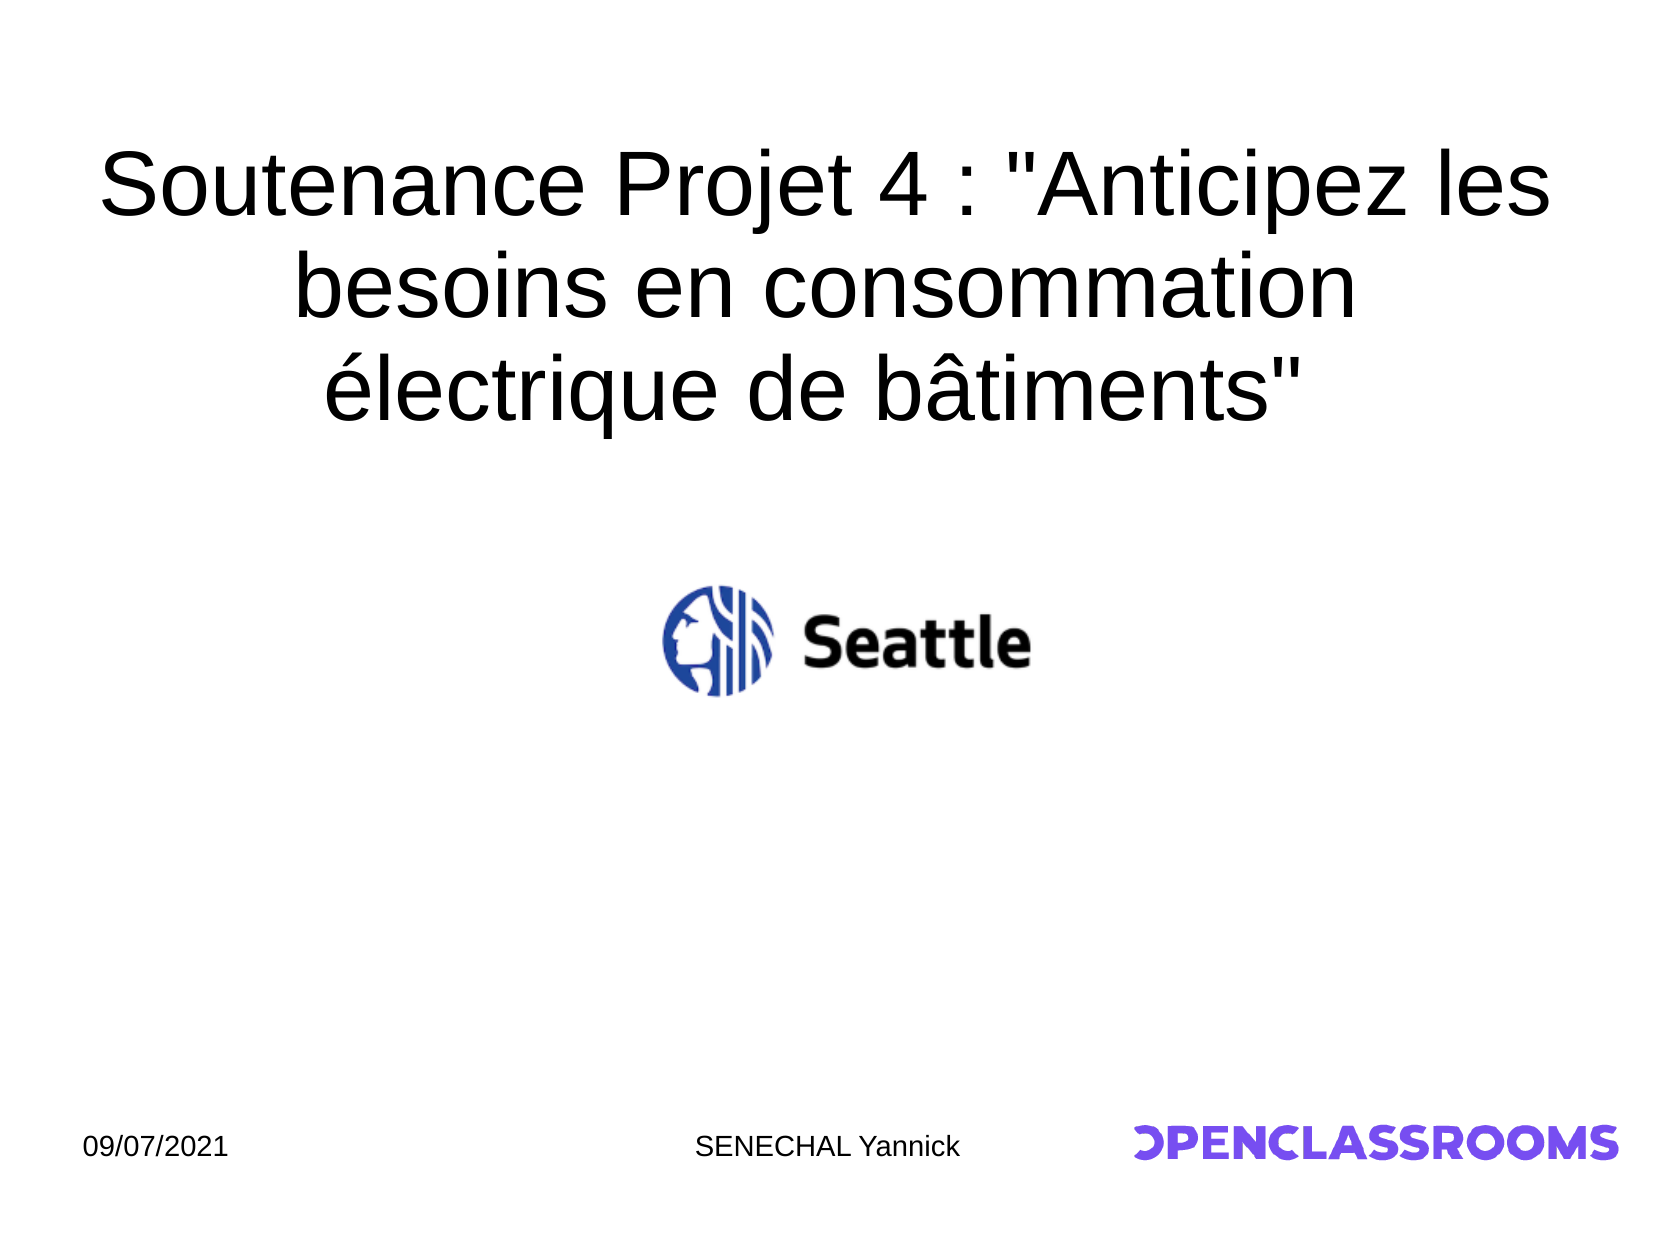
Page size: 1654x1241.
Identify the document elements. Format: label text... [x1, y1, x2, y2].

title Soutenance Projet 4 : "Anticipez les besoins en consommation électrique de bâtiments" [82, 132, 1571, 441]
picture [1110, 1076, 1653, 1205]
picture [531, 519, 1087, 766]
